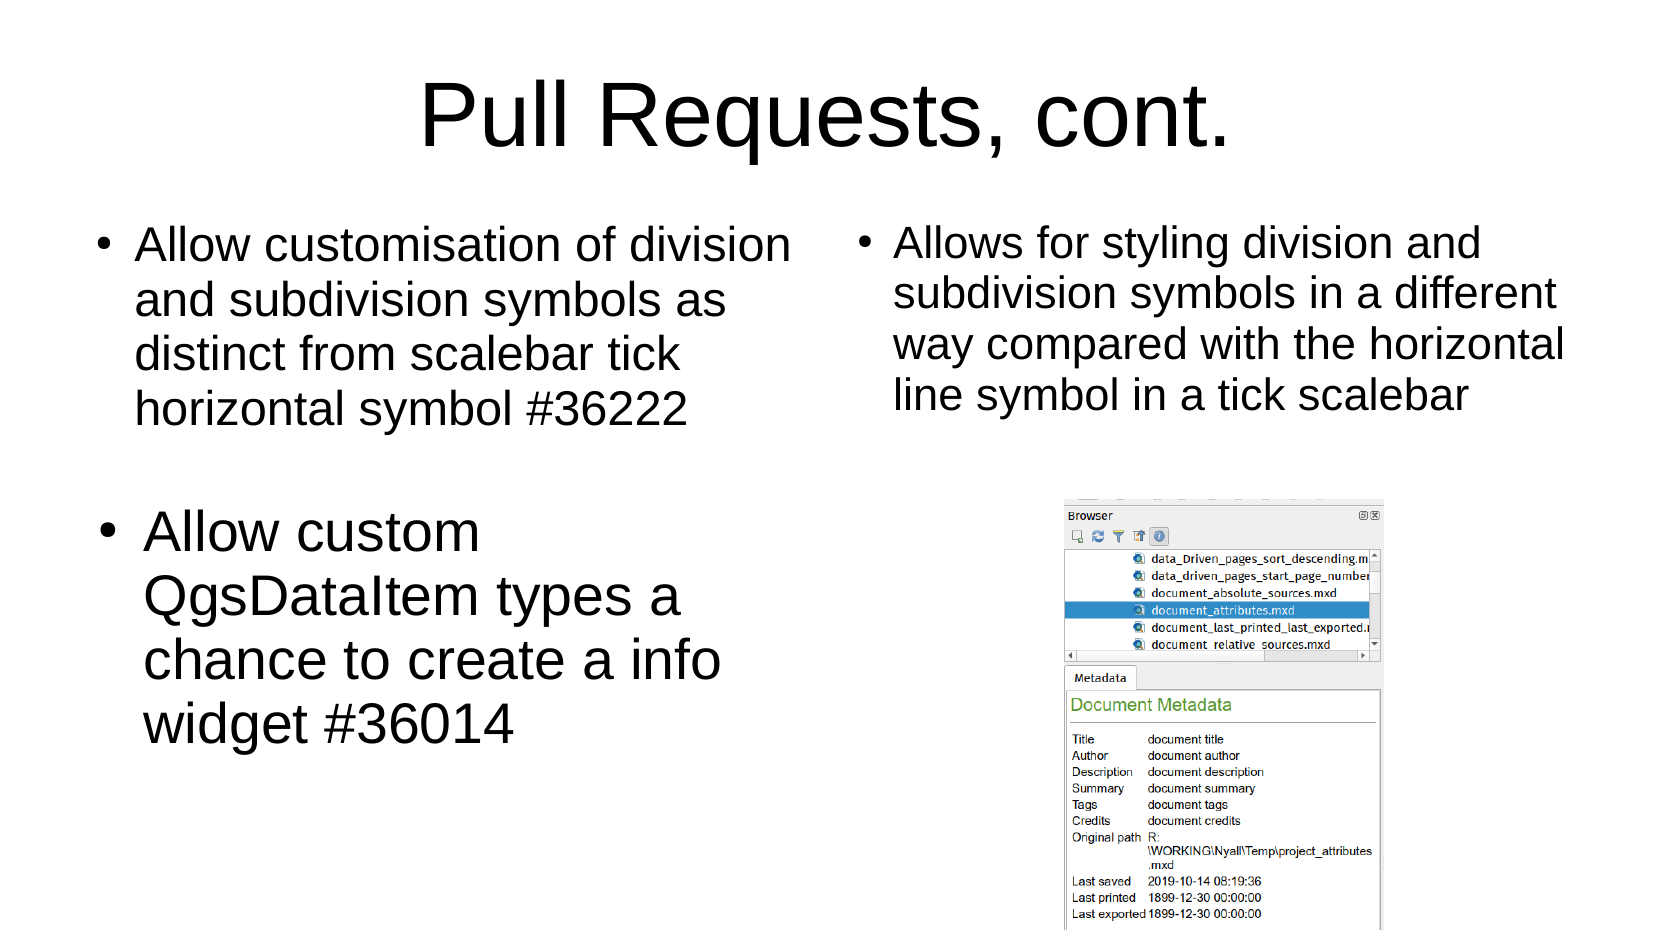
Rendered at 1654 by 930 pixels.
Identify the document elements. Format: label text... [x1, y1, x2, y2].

list Allows for styling division and subdivision symbols in a different way compared with the horizontal line symbol in a tick scalebar [844, 217, 1571, 475]
list Allow customisation of division and subdivision symbols as distinct from scalebar tick horizontal symbol #36222 [82, 217, 809, 475]
list Allow custom QgsDataItem types a chance to create a info widget #36014 [82, 499, 809, 757]
title Pull Requests, cont. [82, 37, 1571, 193]
picture [1064, 499, 1384, 930]
